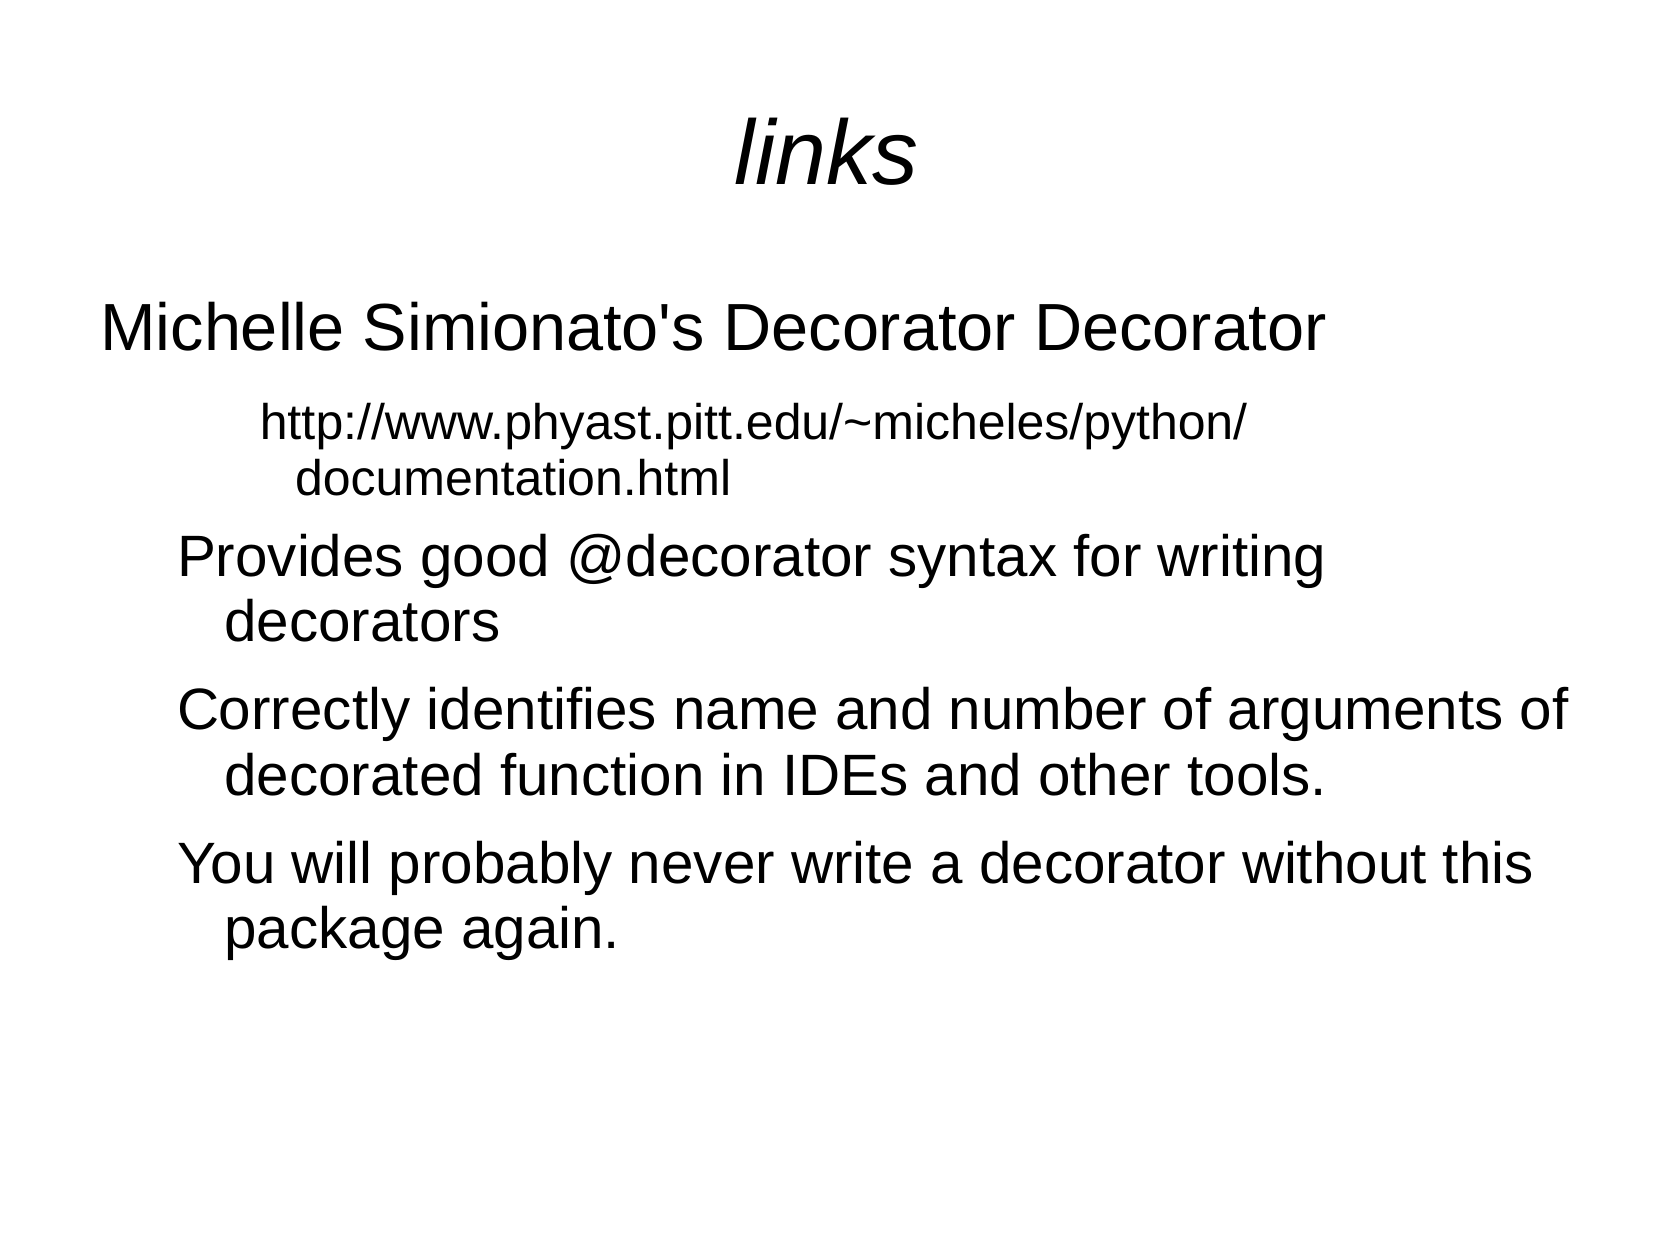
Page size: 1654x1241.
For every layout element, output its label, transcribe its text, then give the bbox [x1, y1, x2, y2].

title links [82, 56, 1571, 250]
list Michelle Simionato's Decorator Decorator http://www.phyast.pitt.edu/~micheles/python/documentation.html Provides good @decorator syntax for writing decorators Correctly identifies name and number of arguments of decorated function in IDEs and other tools. You will probably never write a decorator without this package again. [82, 290, 1571, 1152]
